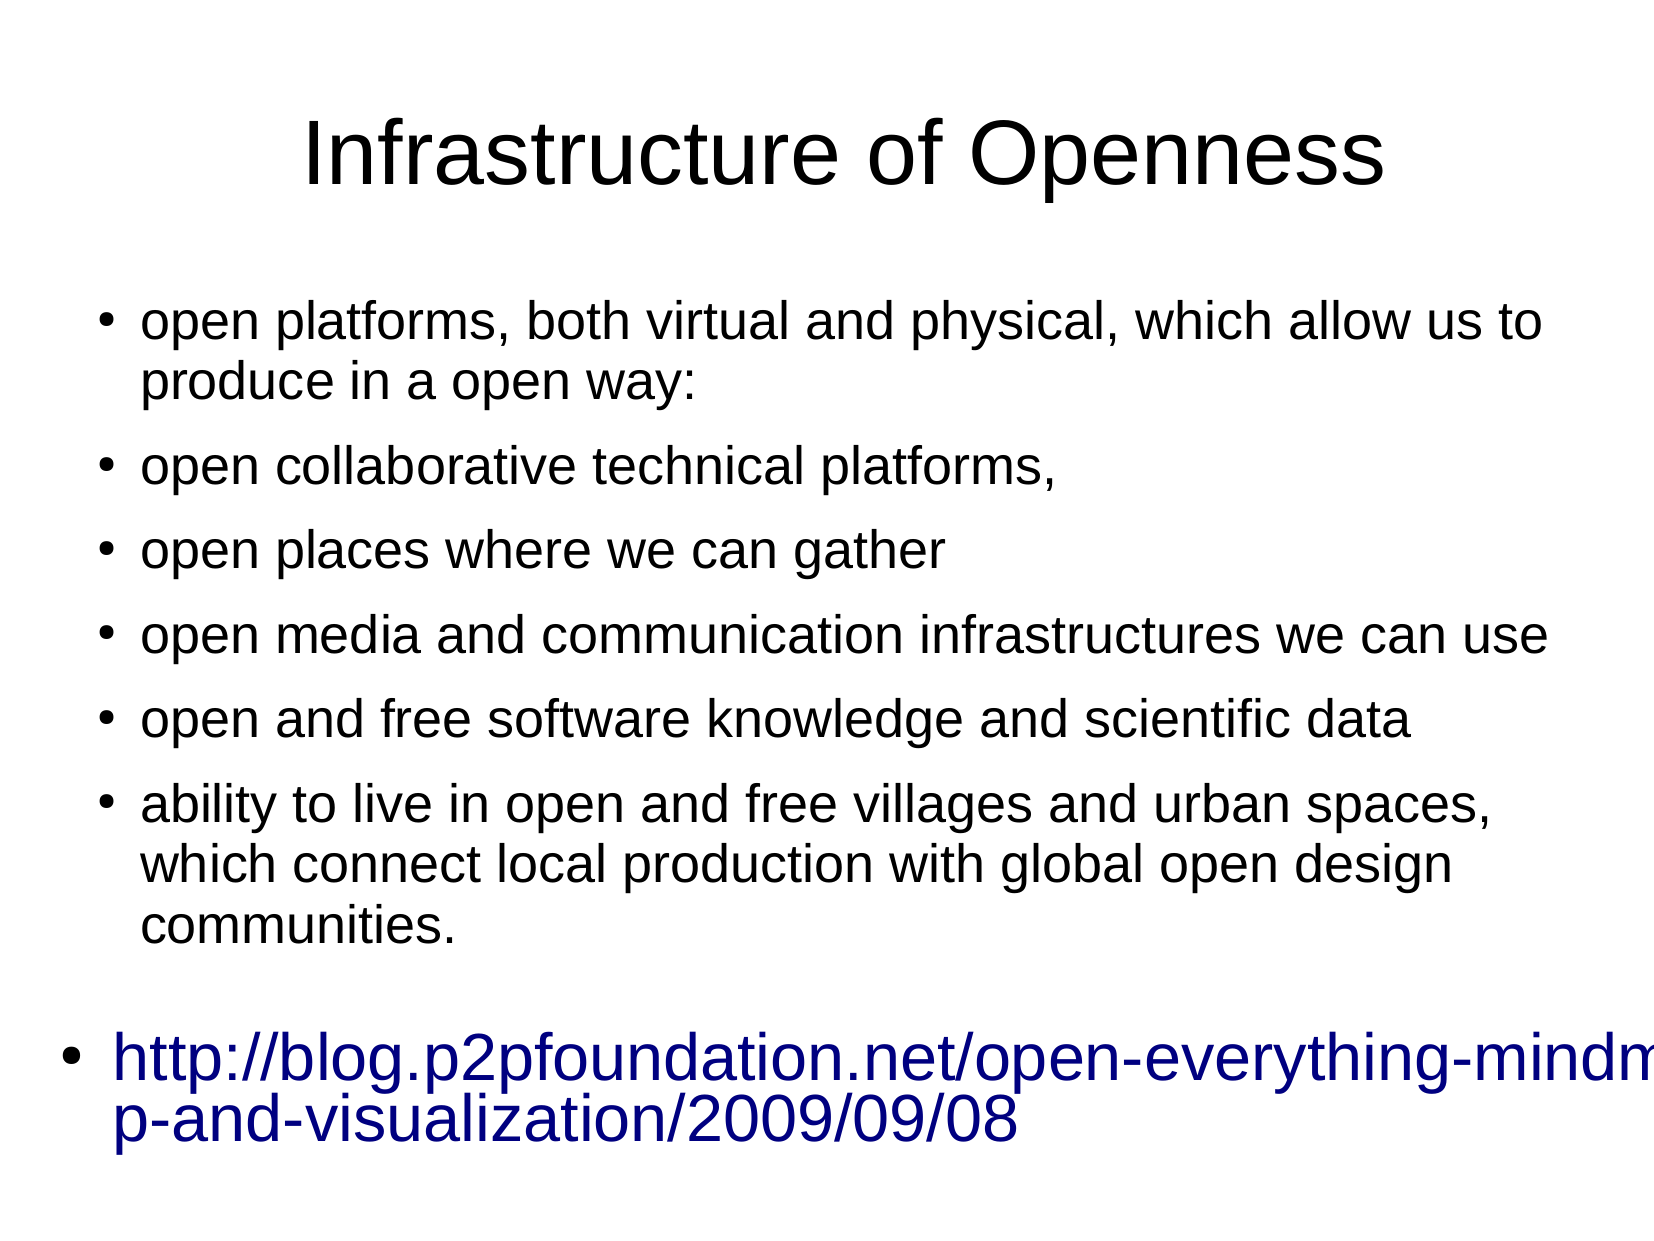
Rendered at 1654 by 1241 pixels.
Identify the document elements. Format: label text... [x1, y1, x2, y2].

title Infrastructure of Openness [82, 49, 1571, 257]
list open platforms, both virtual and physical, which allow us to produce in a open way: open collaborative technical platforms, open places where we can gather open media and communication infrastructures we can use open and free software knowledge and scientific data ability to live in open and free villages and urban spaces, which connect local production with global open design communities. [82, 290, 1571, 1010]
text_box http://blog.p2pfoundation.net/open-everything-mindmap-and-visualization/2009/09/08 [41, 1020, 1654, 1111]
